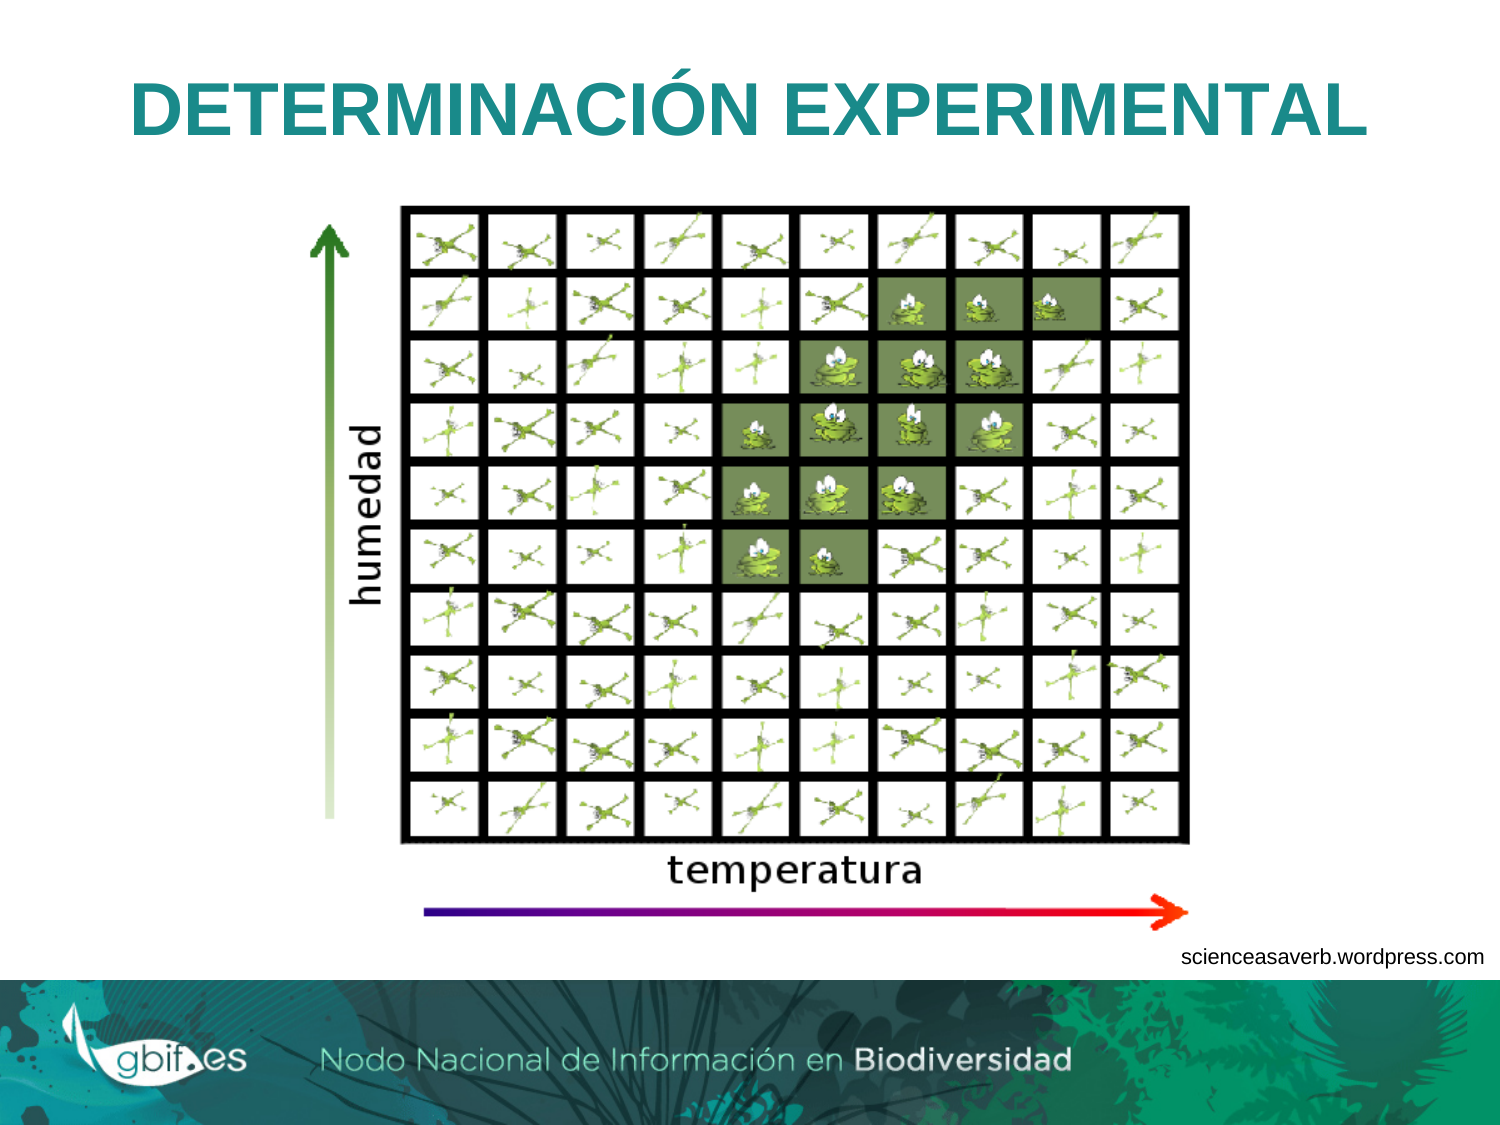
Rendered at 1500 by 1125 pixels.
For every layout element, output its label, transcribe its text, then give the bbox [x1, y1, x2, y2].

picture [300, 196, 1199, 938]
picture [0, 980, 1500, 1125]
text_box scienceasaverb.wordpress.com [1166, 935, 1500, 977]
title DETERMINACIÓN EXPERIMENTAL [112, 38, 1388, 180]
